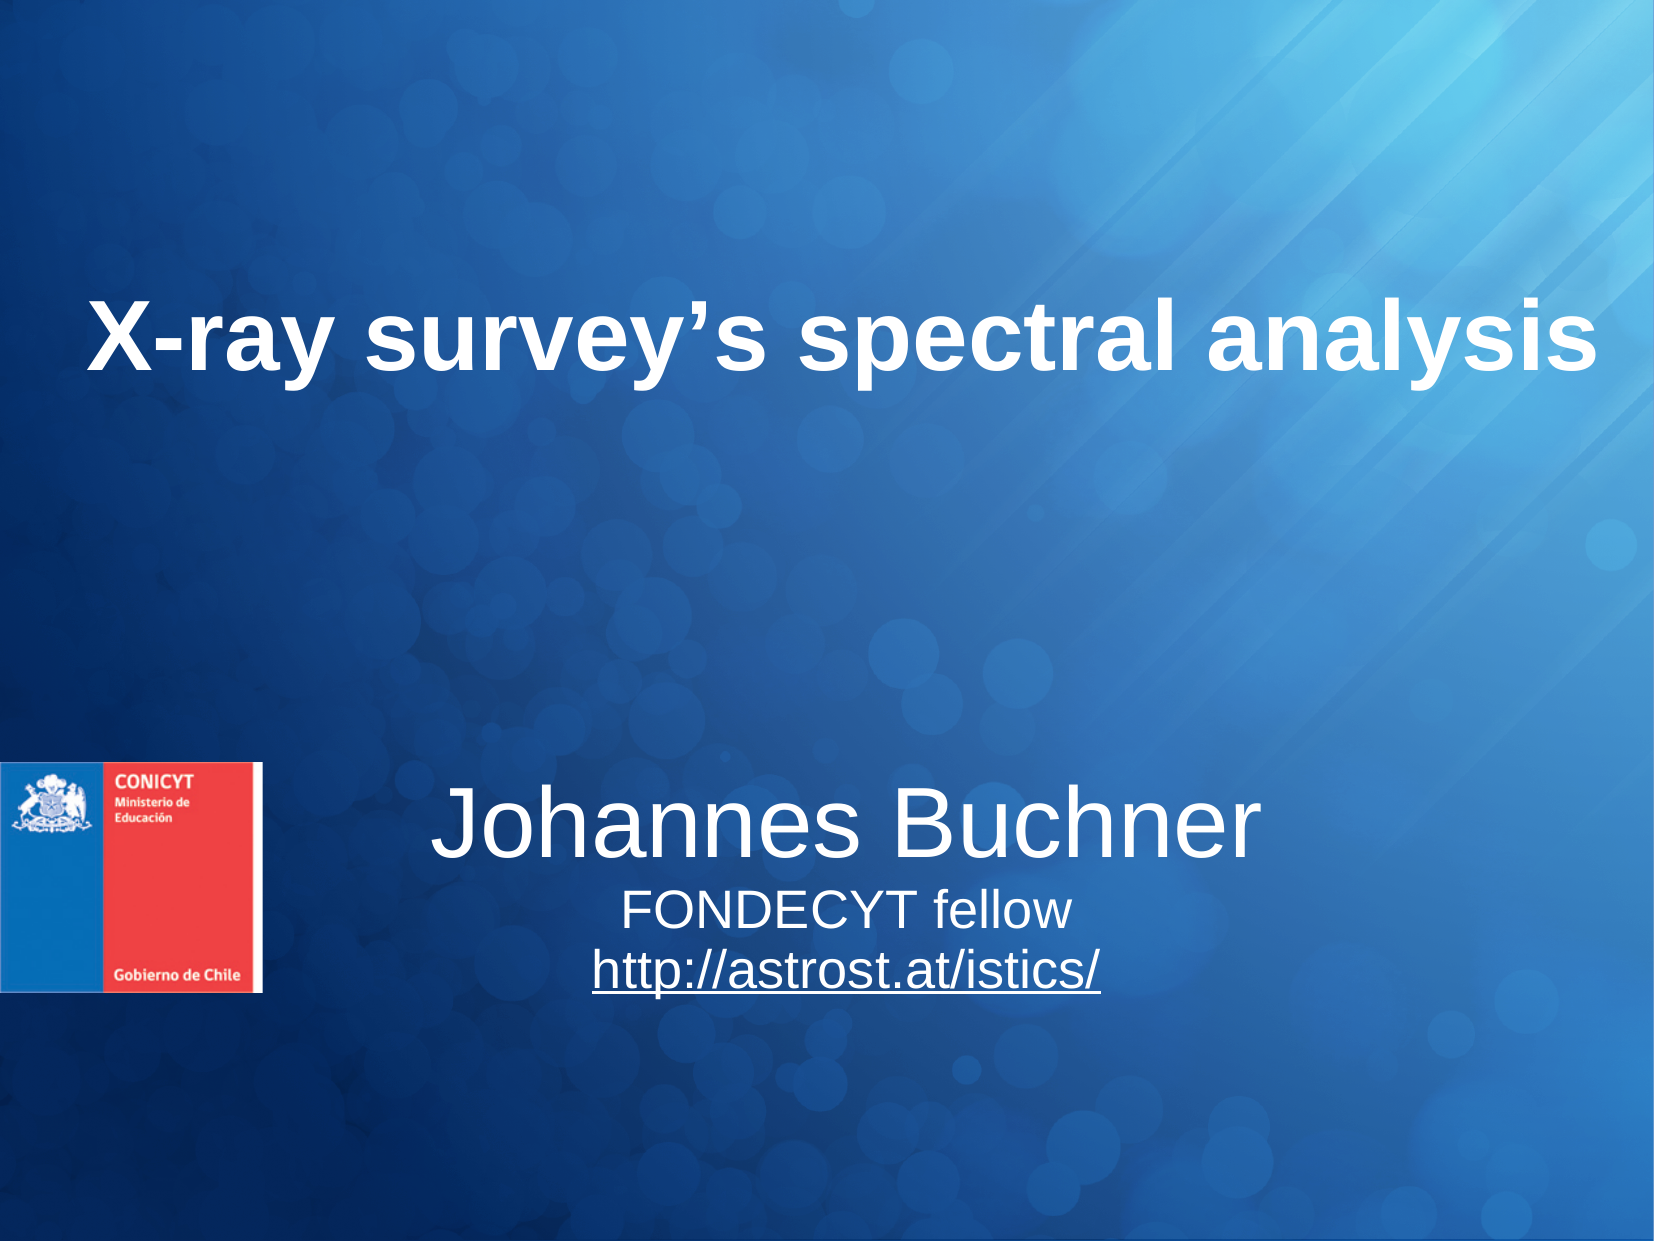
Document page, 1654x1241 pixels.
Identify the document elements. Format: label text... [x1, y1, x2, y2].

subtitle Johannes Buchner FONDECYT fellow http://astrost.at/istics/ [118, 658, 1576, 1241]
picture [0, 0, 1654, 1241]
title X-ray survey’s spectral analysis [75, 13, 1613, 658]
